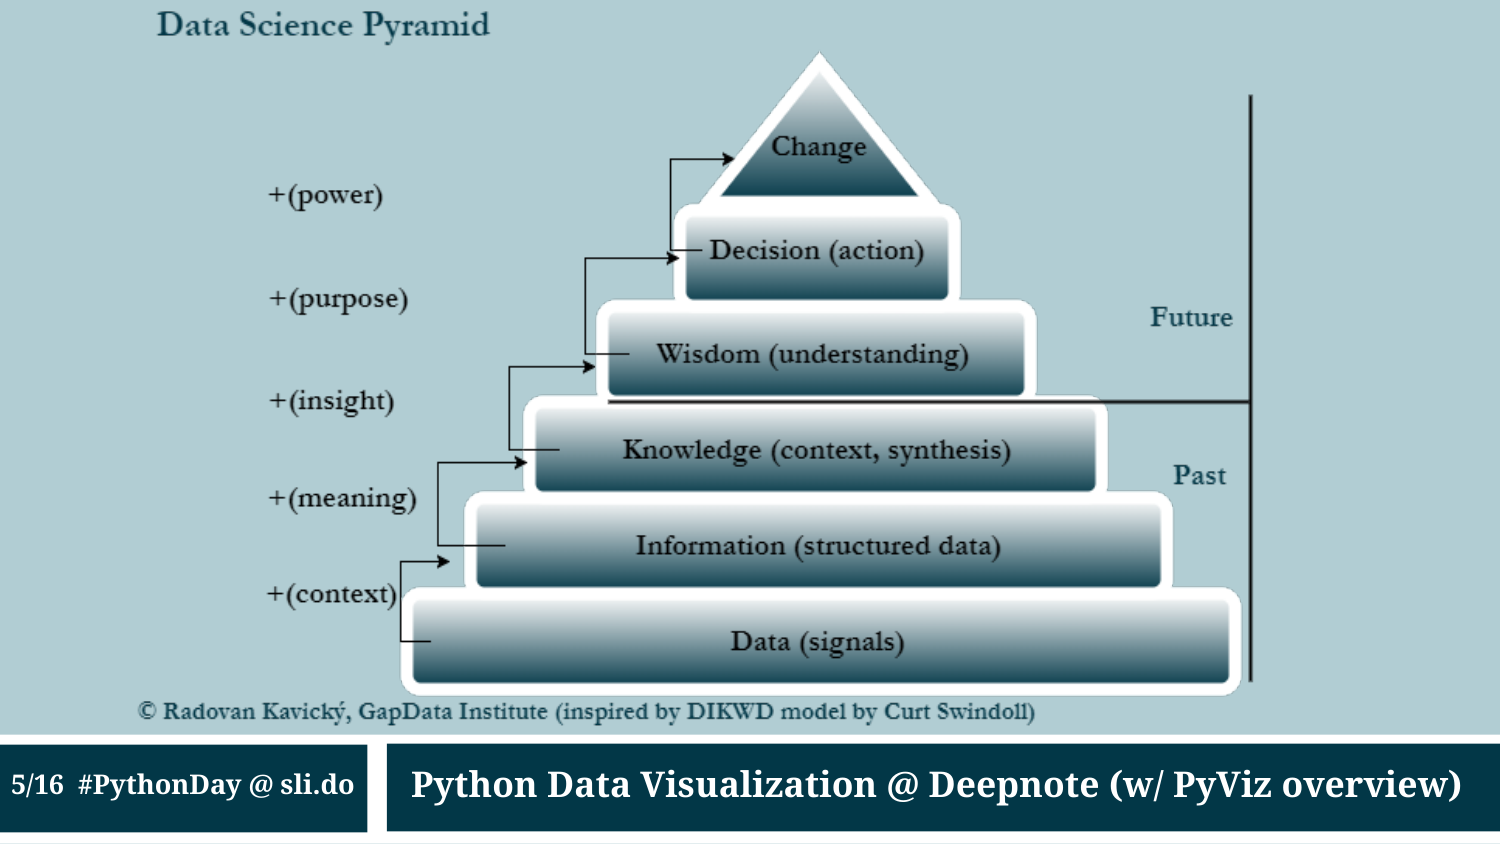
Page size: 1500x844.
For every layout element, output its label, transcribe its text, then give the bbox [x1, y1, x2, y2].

text_box 5/16 #PythonDay @ sli.do [0, 761, 391, 835]
text_box Python Data Visualization @ Deepnote (w/ PyViz overview) [400, 740, 1500, 826]
picture [135, 0, 1261, 732]
